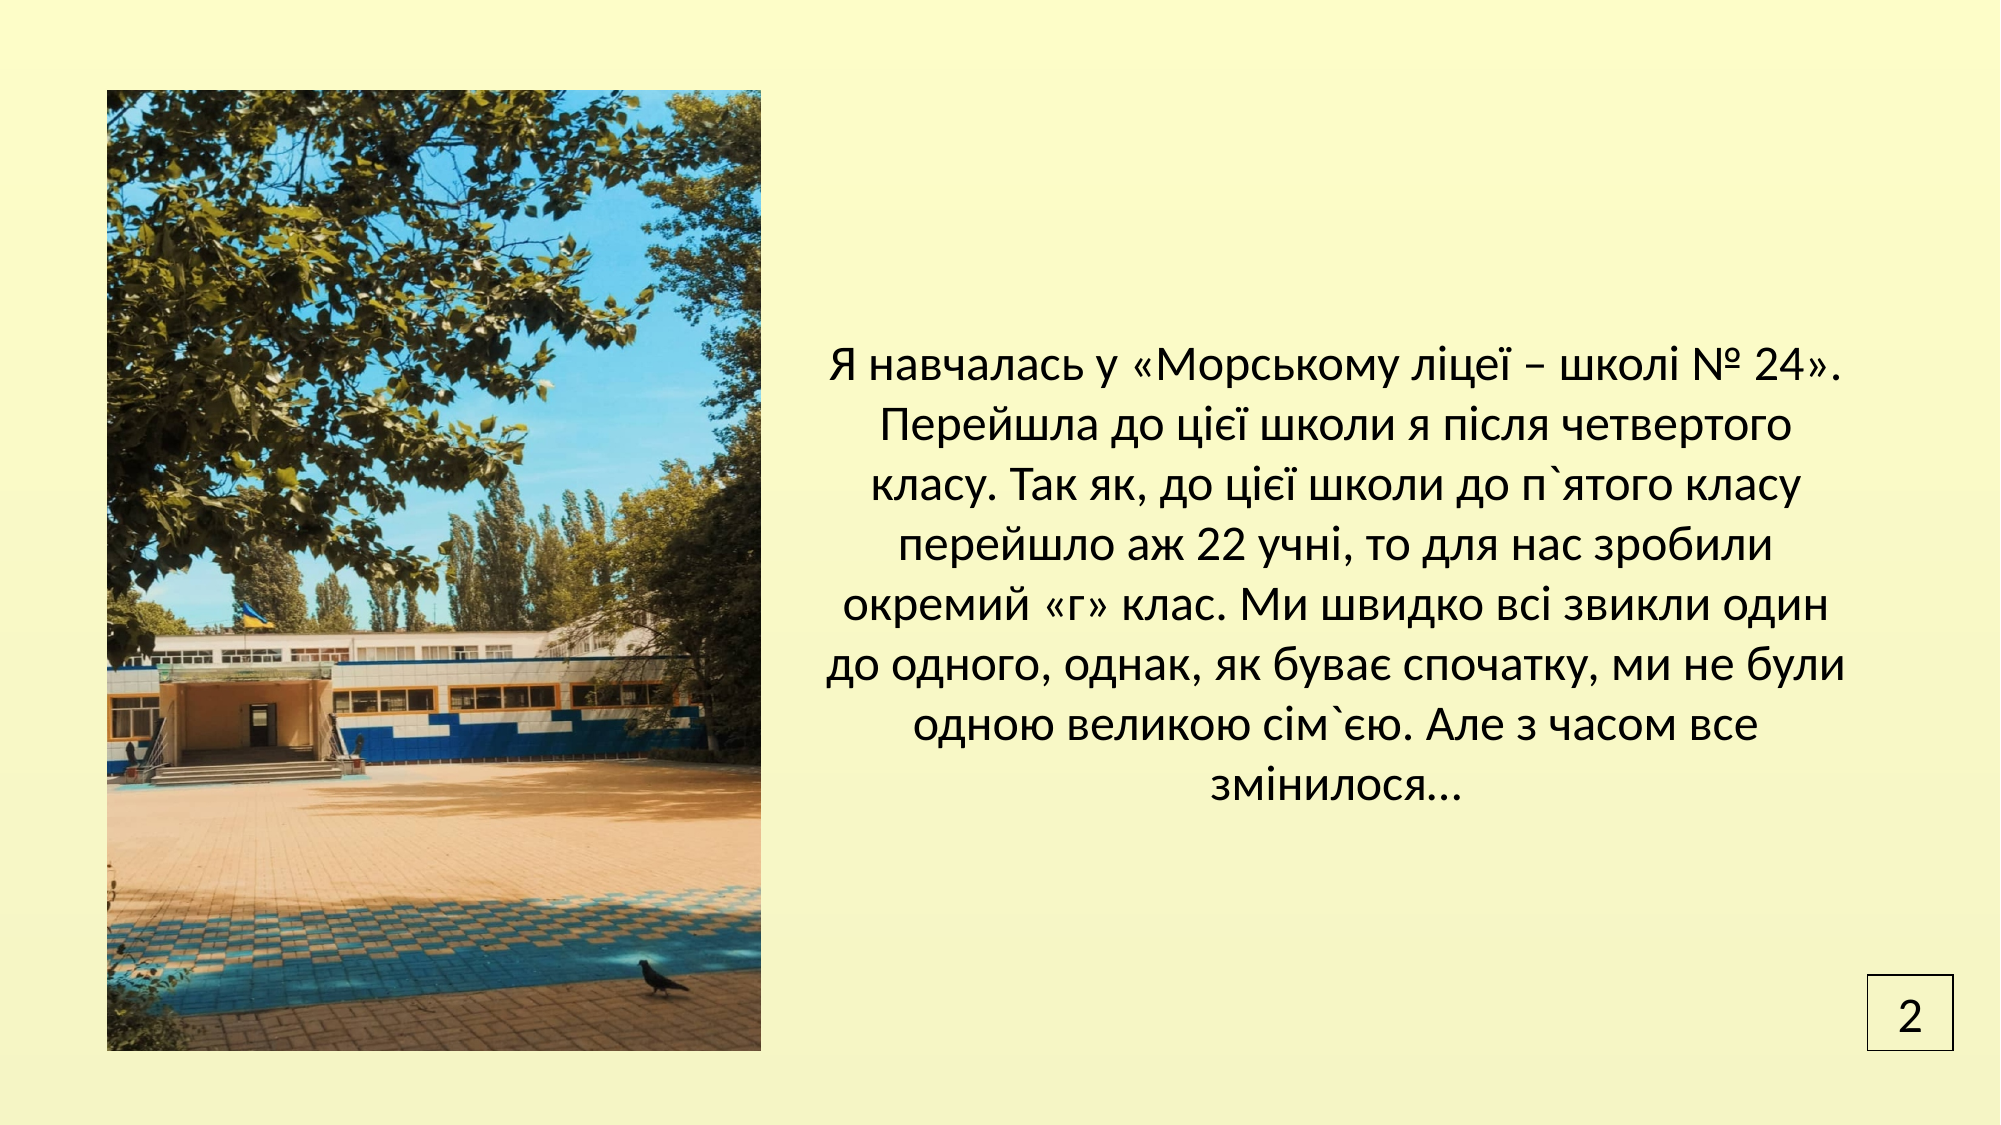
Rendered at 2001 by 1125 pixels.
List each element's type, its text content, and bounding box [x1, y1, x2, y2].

text_box Я навчалась у «Морському ліцеї – школі № 24». Перейшла до цієї школи я після четвертого класу. Так як, до цієї школи до п`ятого класу перейшло аж 22 учні, то для нас зробили окремий «г» клас. Ми швидко всі звикли один до одного, однак, як буває спочатку, ми не були одною великою сім`єю. Але з часом все змінилося… [805, 90, 1867, 1051]
text_box 2 [1867, 975, 1954, 1051]
picture [107, 90, 761, 1051]
